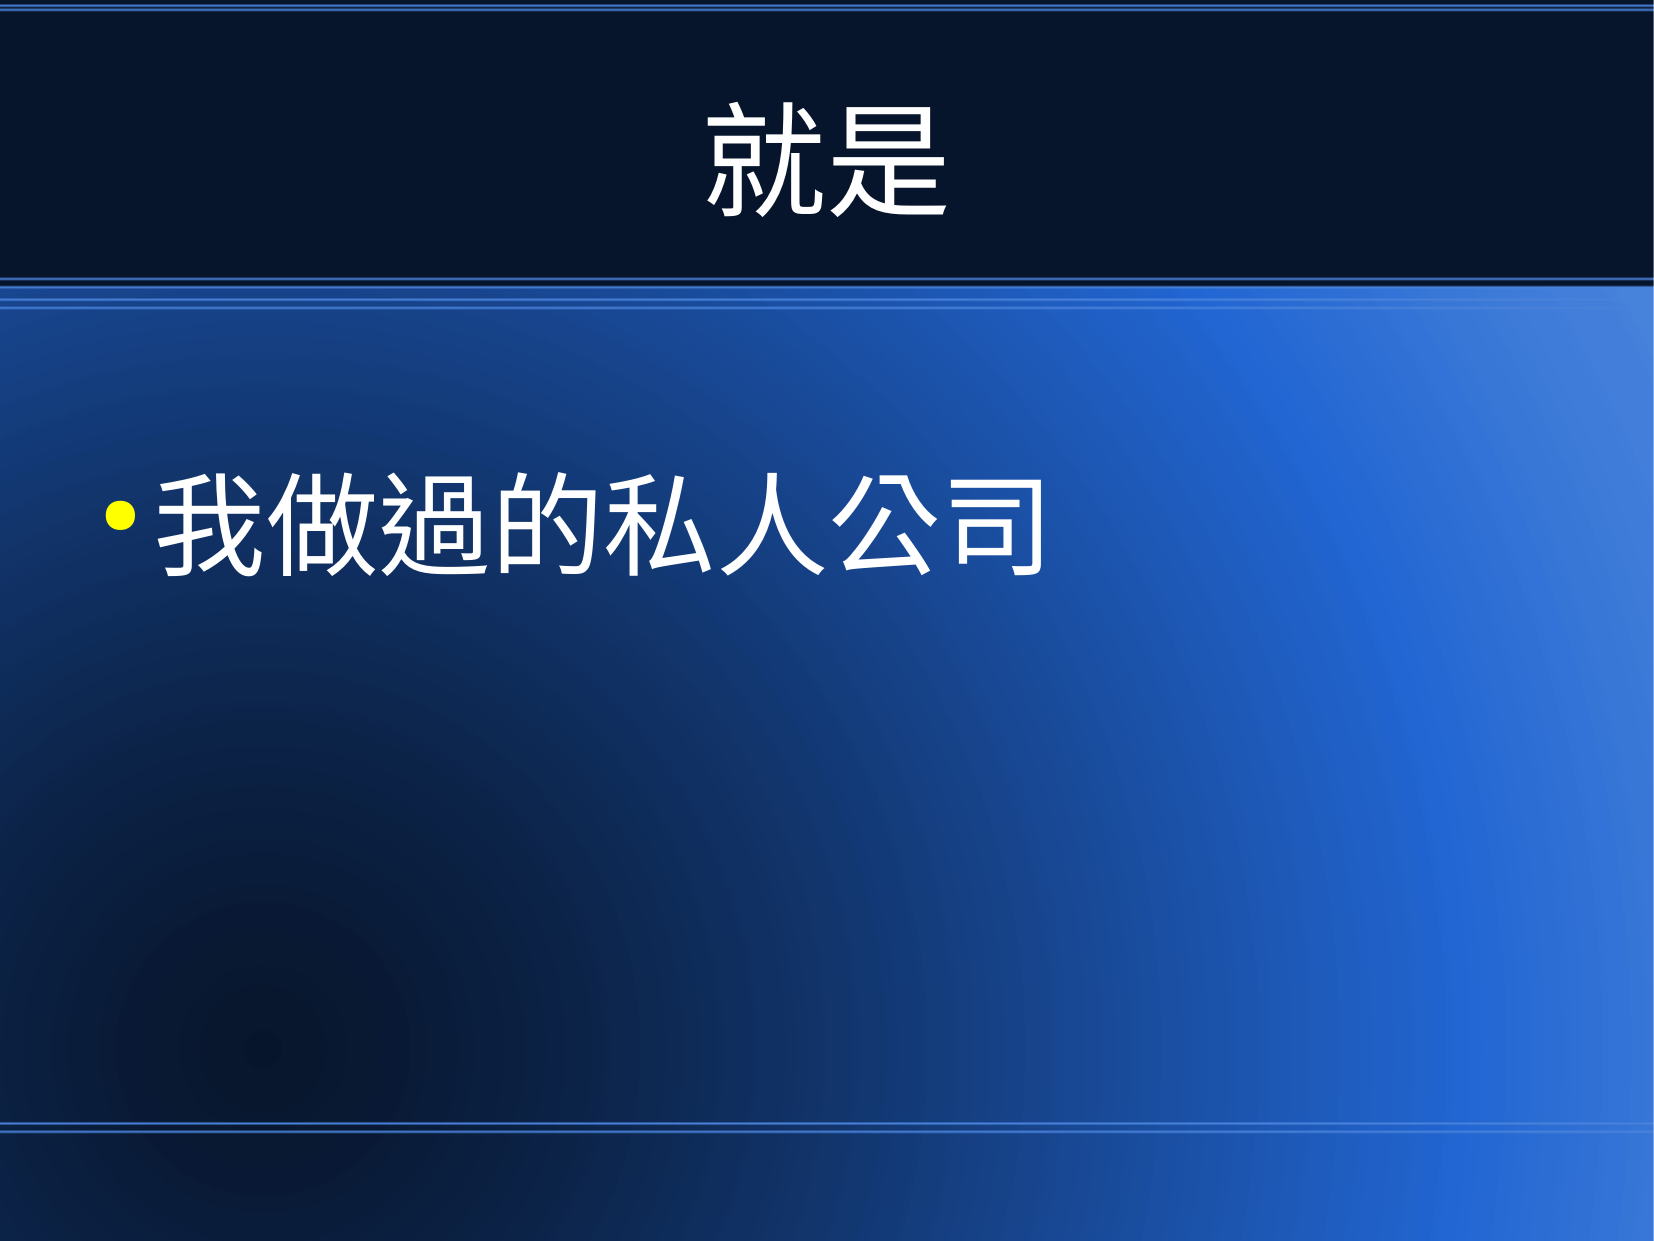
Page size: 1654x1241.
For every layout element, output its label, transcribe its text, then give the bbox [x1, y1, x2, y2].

list 我做過的私人公司 [82, 355, 1571, 1241]
picture [0, 0, 1654, 1241]
title 就是 [82, 49, 1571, 257]
